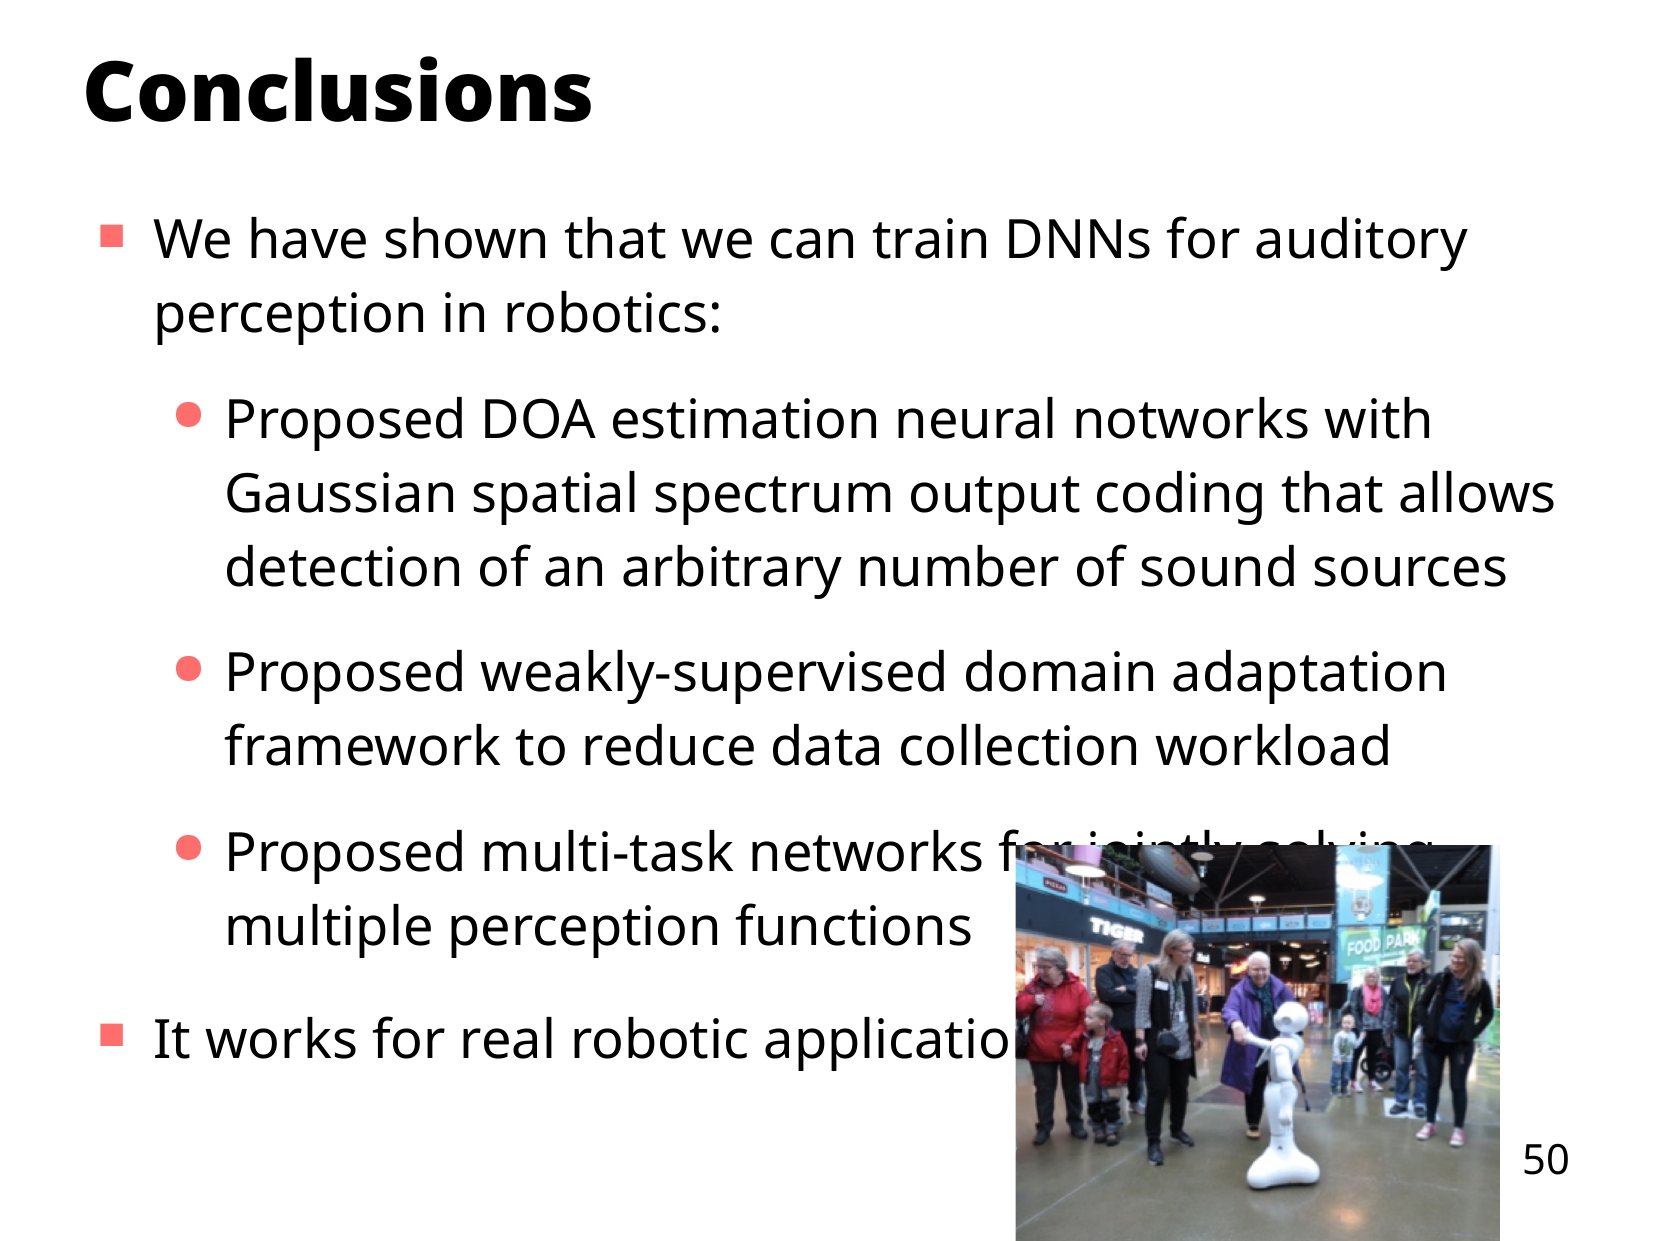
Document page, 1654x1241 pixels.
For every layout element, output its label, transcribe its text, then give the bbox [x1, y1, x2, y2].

title Conclusions [82, 37, 1571, 143]
list We have shown that we can train DNNs for auditory perception in robotics: Proposed DOA estimation neural notworks with Gaussian spatial spectrum output coding that allows detection of an arbitrary number of sound sources Proposed weakly-supervised domain adaptation framework to reduce data collection workload Proposed multi-task networks for jointly solving multiple perception functions It works for real robotic applications: [82, 200, 1571, 1111]
picture [1015, 845, 1501, 1241]
